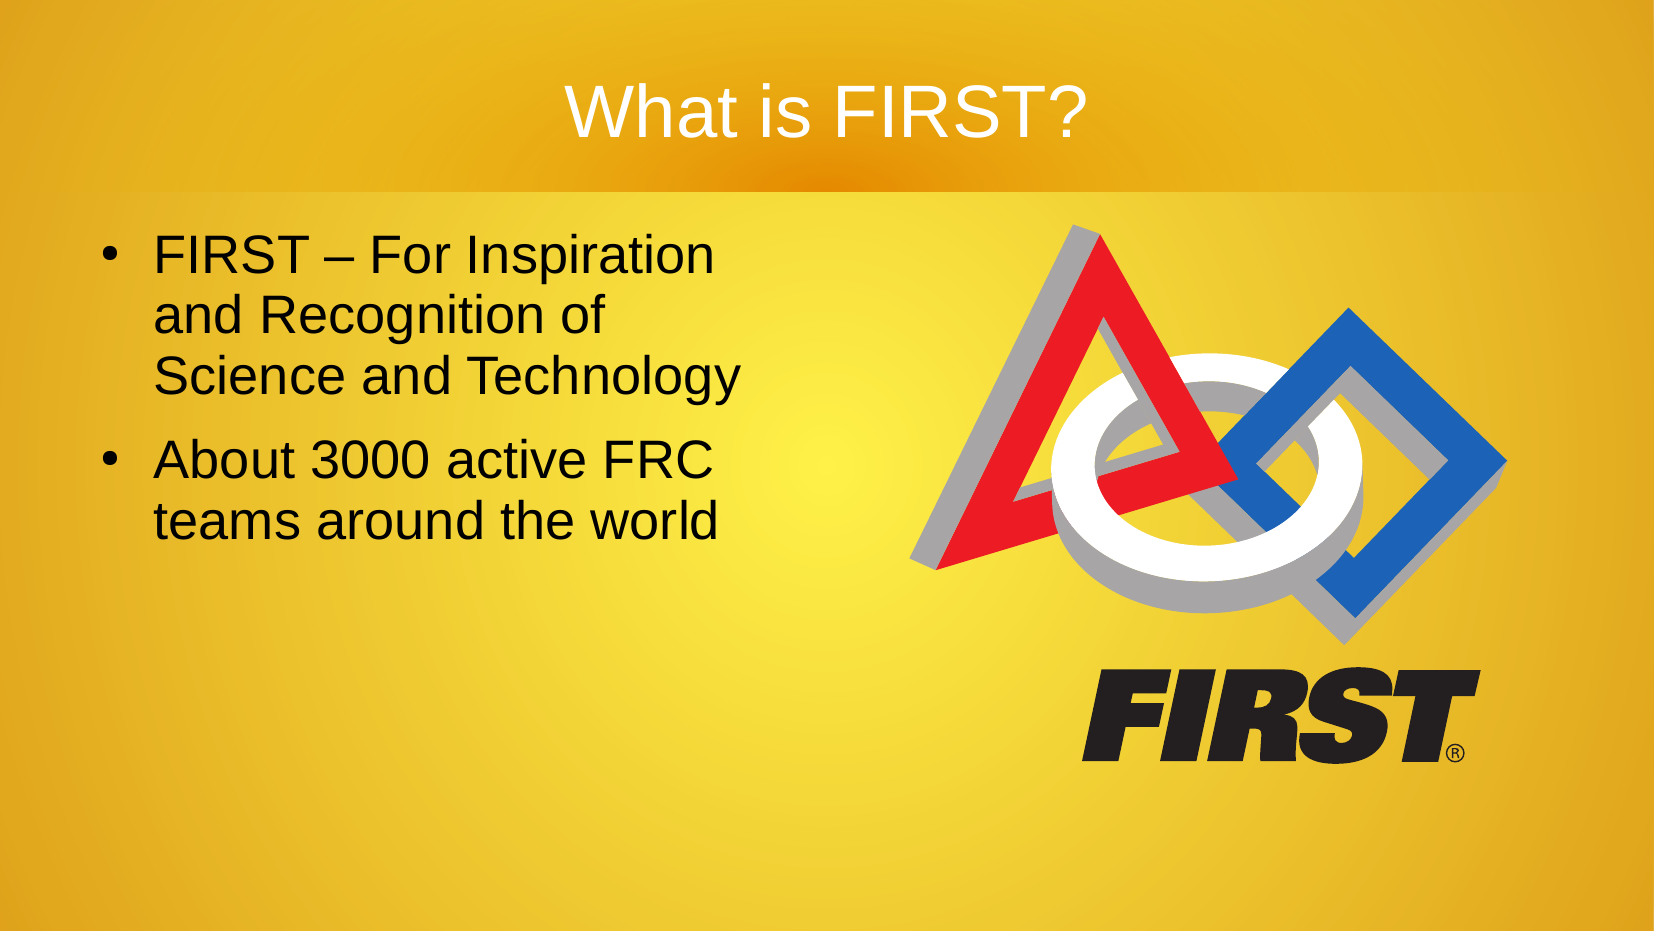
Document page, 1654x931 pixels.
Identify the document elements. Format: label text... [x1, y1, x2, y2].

picture [909, 224, 1508, 764]
list FIRST – For Inspiration and Recognition of Science and Technology About 3000 active FRC teams around the world [82, 224, 809, 764]
title What is FIRST? [82, 35, 1571, 189]
